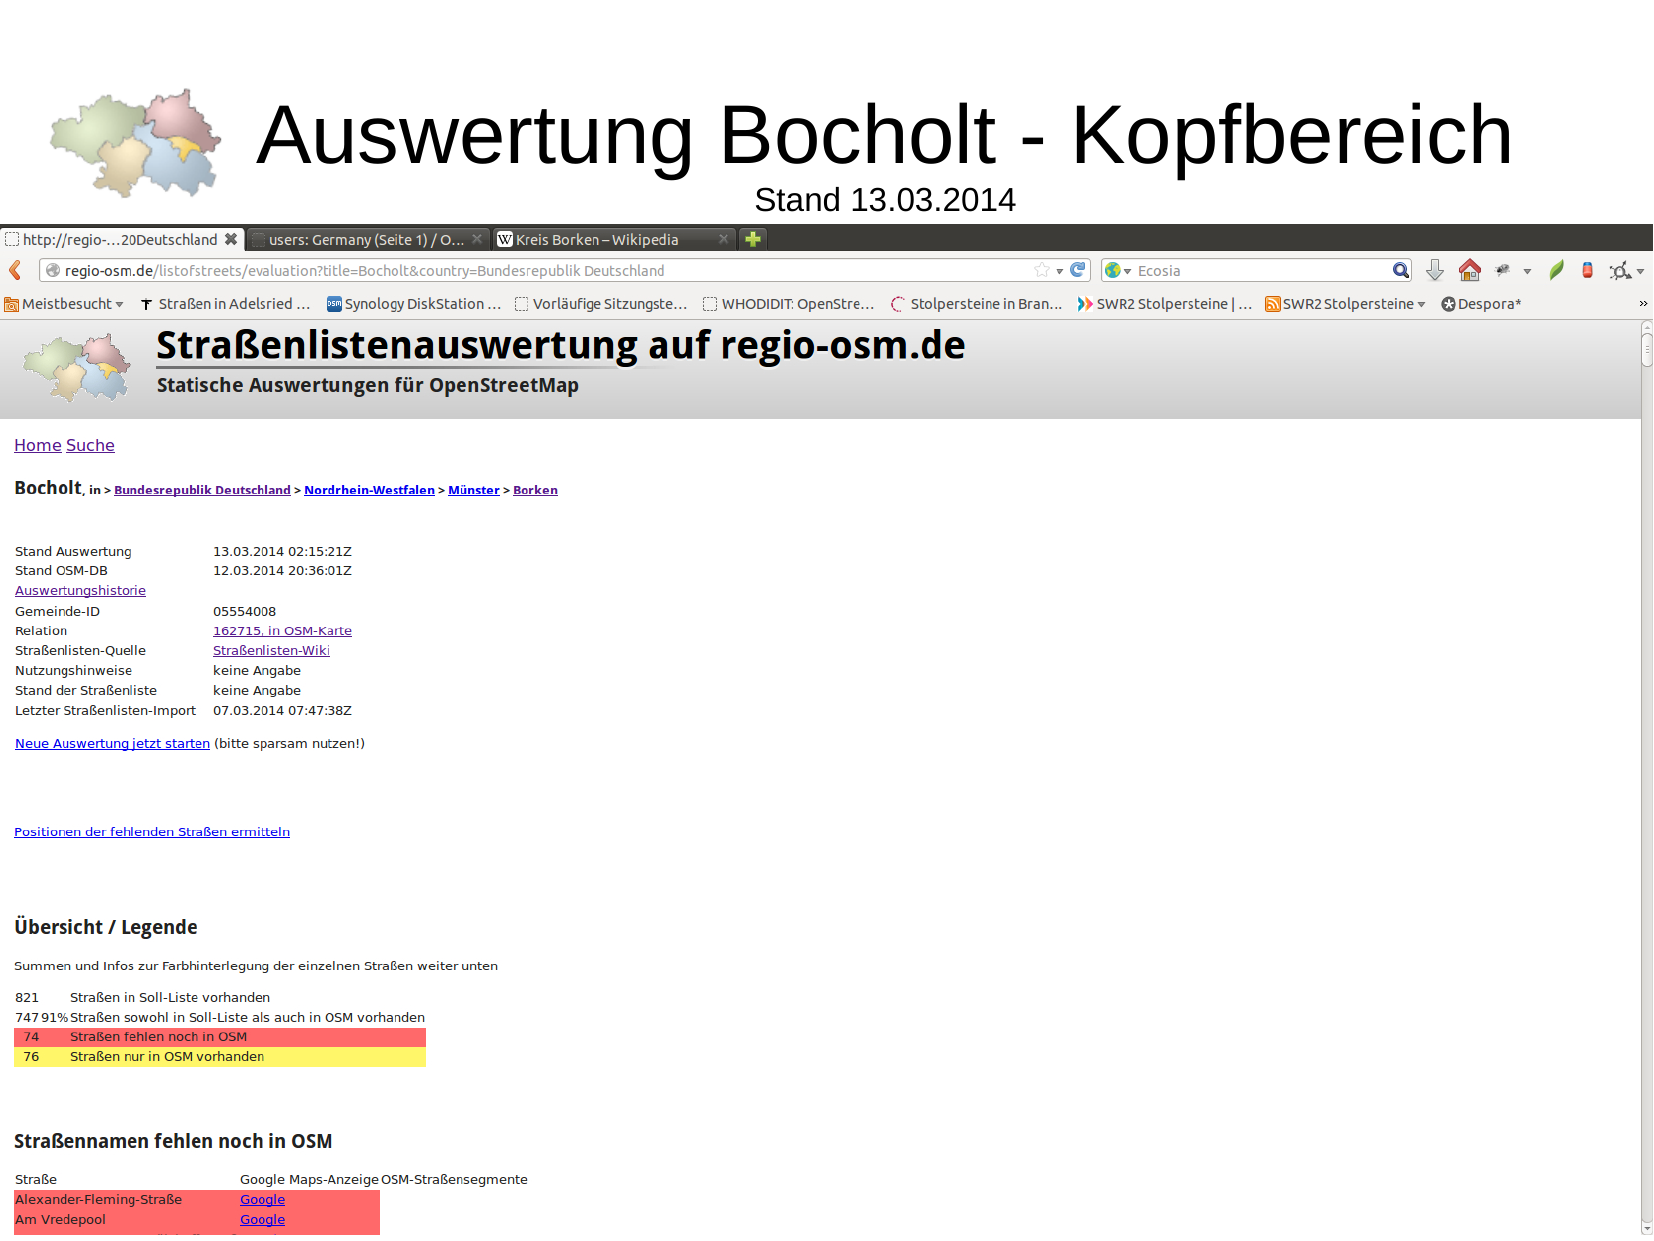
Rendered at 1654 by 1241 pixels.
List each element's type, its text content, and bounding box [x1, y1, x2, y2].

title Auswertung Bocholt - Kopfbereich Stand 13.03.2014 [200, 49, 1571, 224]
picture [0, 68, 1653, 1235]
